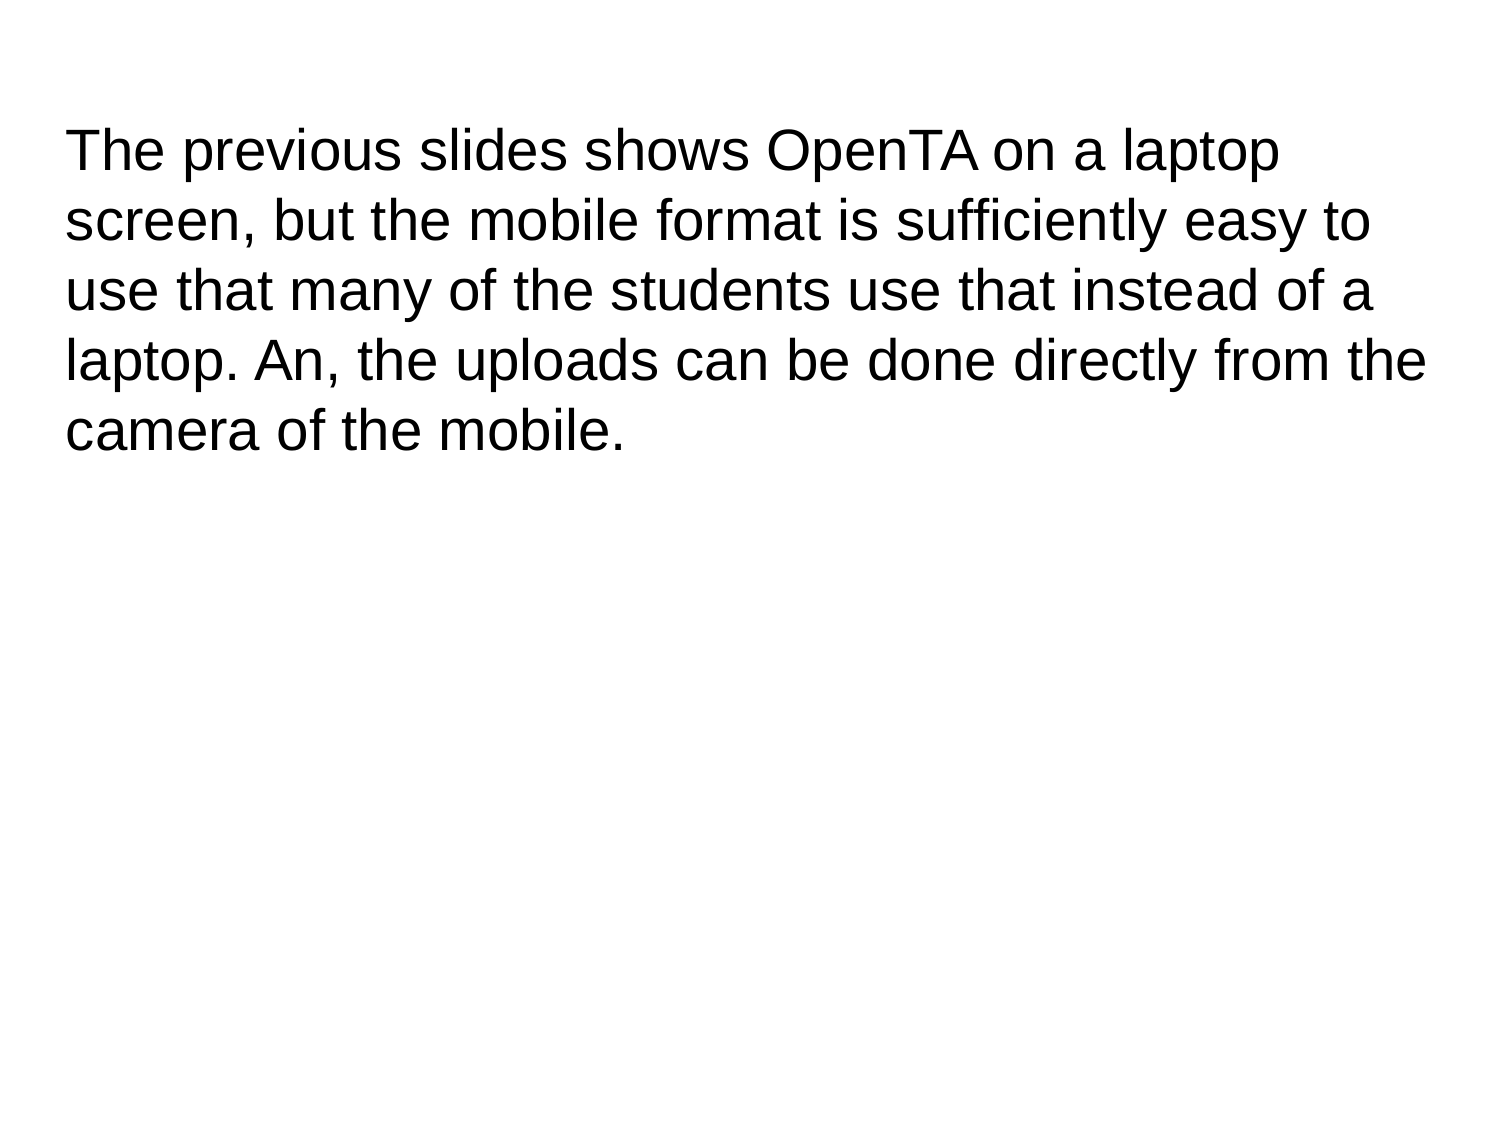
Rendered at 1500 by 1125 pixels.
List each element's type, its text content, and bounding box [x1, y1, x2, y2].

text_box The previous slides shows OpenTA on a laptop screen, but the mobile format is sufficiently easy to use that many of the students use that instead of a laptop. An, the uploads can be done directly from the camera of the mobile. [51, 97, 1449, 223]
